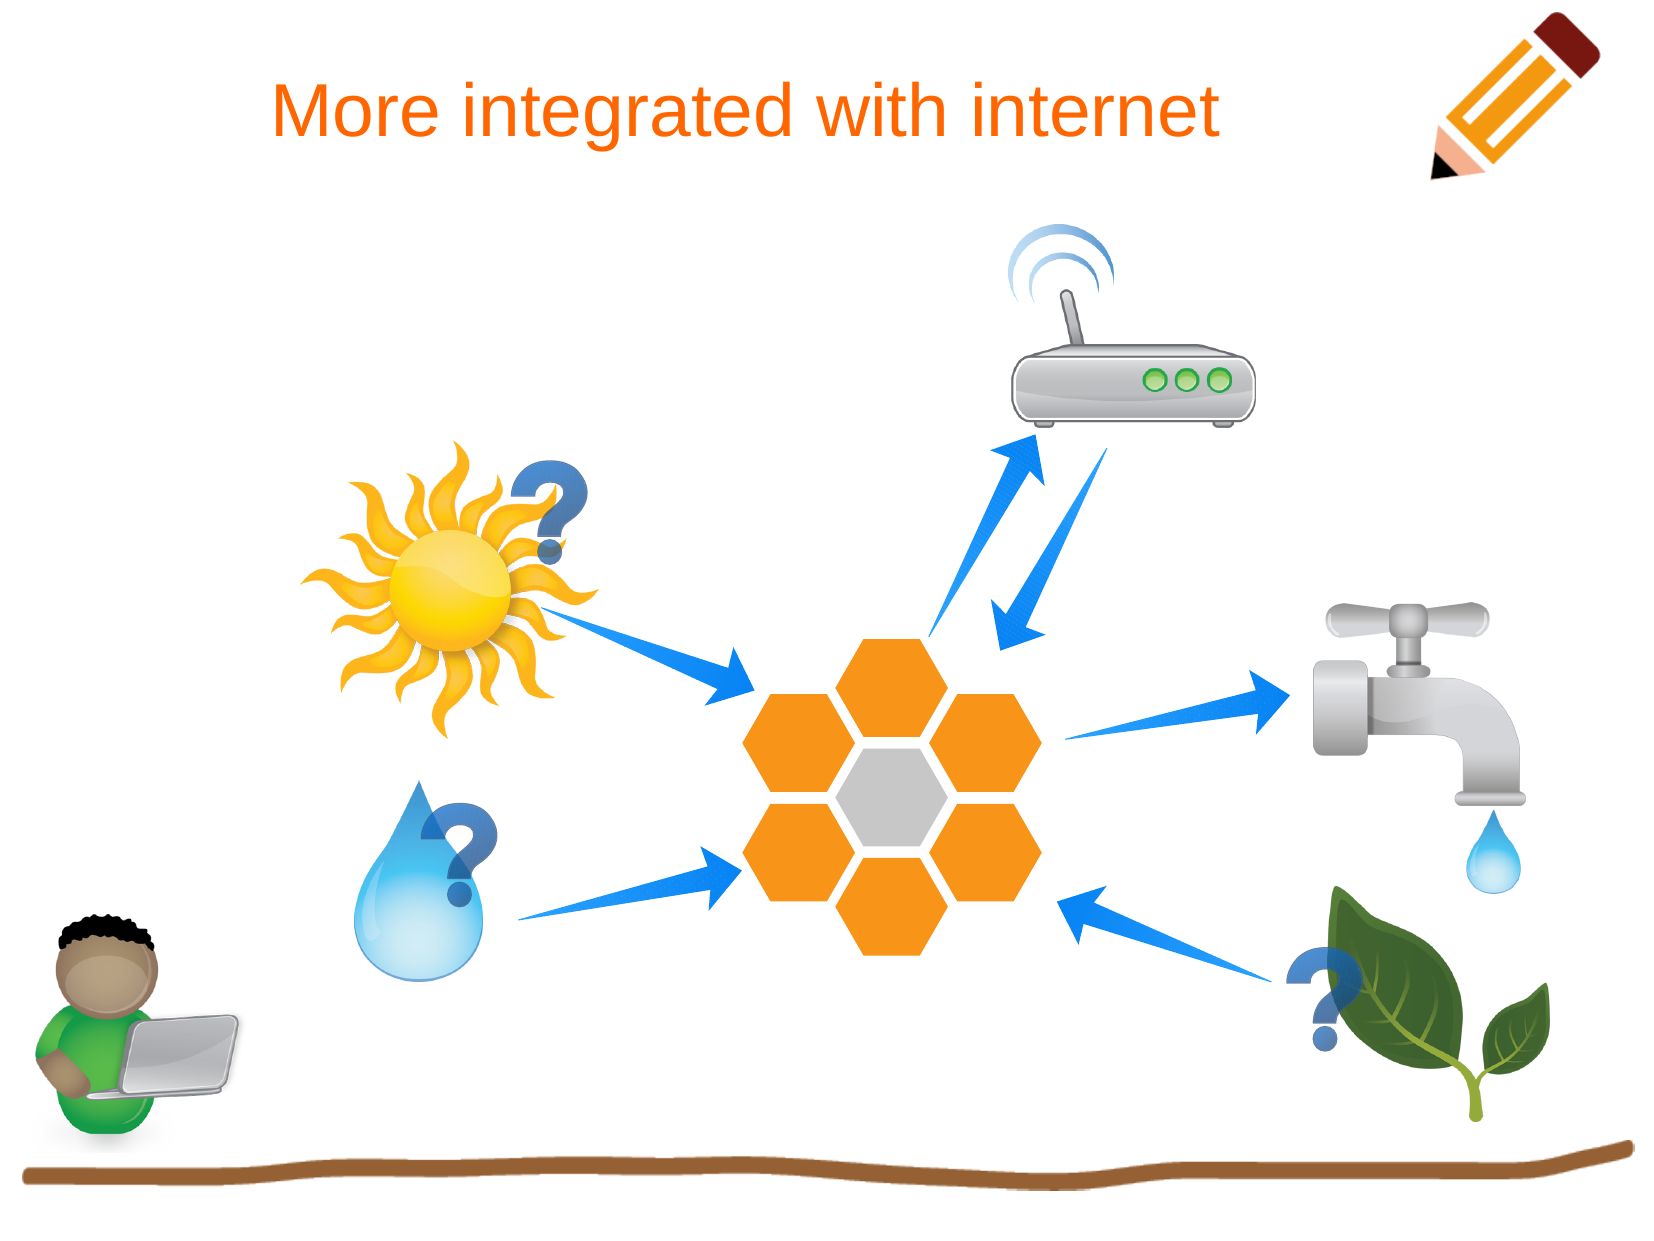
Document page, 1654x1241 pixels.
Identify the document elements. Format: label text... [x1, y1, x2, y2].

title More integrated with internet [82, 49, 1430, 172]
picture [300, 224, 1550, 1122]
picture [1430, 12, 1601, 181]
picture [15, 892, 1635, 1191]
